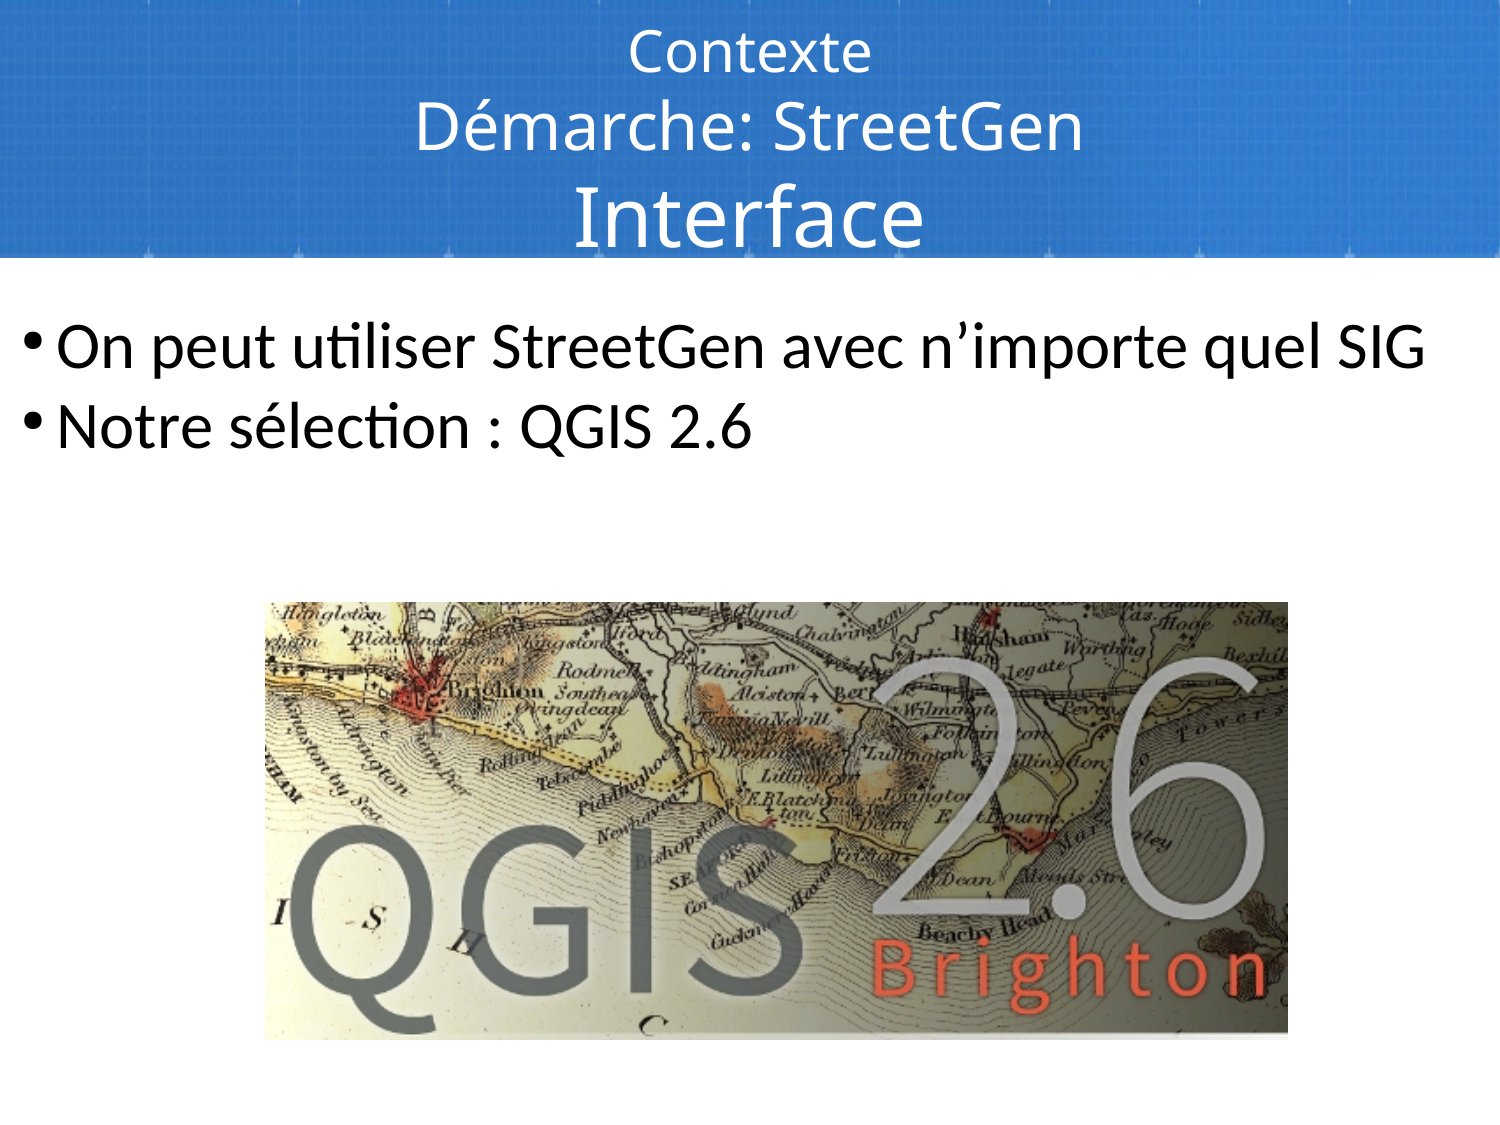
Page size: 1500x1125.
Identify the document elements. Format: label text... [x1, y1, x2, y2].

title Contexte Démarche: StreetGen Interface [35, 45, 1465, 233]
picture [0, 0, 1500, 258]
text_box On peut utiliser StreetGen avec n’importe quel SIG Notre sélection : QGIS 2.6 [6, 294, 1494, 950]
picture [265, 602, 1288, 1040]
